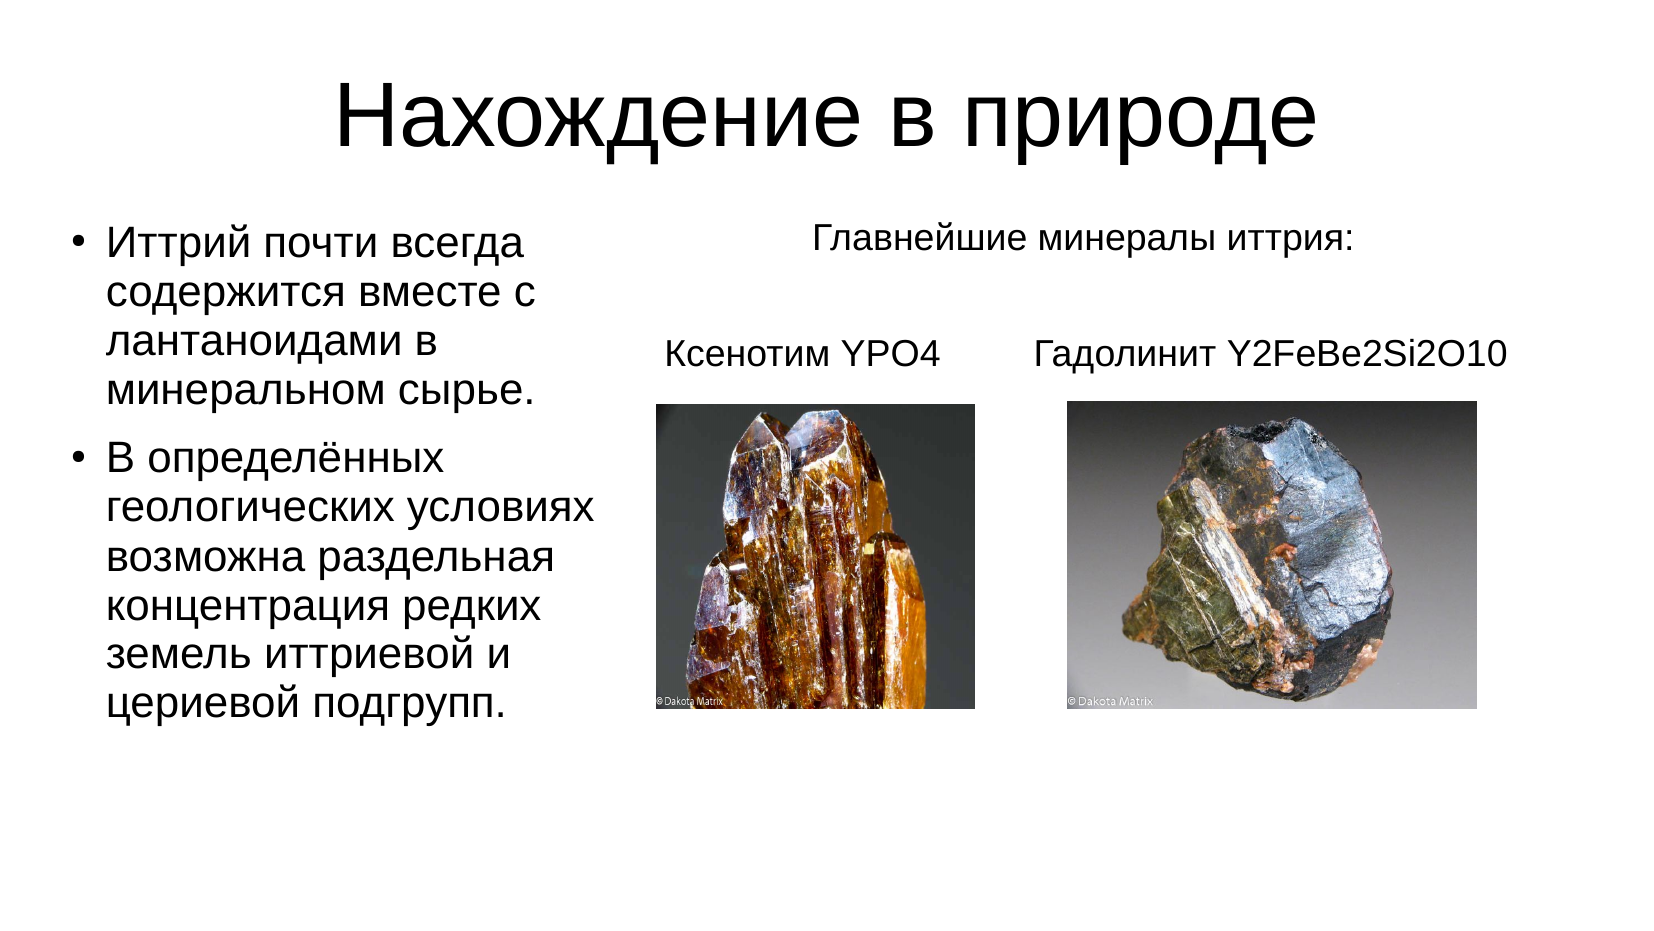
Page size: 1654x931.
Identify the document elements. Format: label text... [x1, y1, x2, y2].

list Иттрий почти всегда содержится вместе с лантаноидами в минеральном сырье. В определённых геологических условиях возможна раздельная концентрация редких земель иттриевой и цериевой подгрупп. [59, 217, 597, 758]
picture [656, 404, 975, 709]
picture [1067, 401, 1477, 709]
text_box Главнейшие минералы иттрия: [797, 208, 1388, 266]
title Нахождение в природе [82, 37, 1571, 193]
text_box Ксенотим YPO4 Гадолинит Y2FeBe2Si2O10 [649, 324, 1595, 424]
